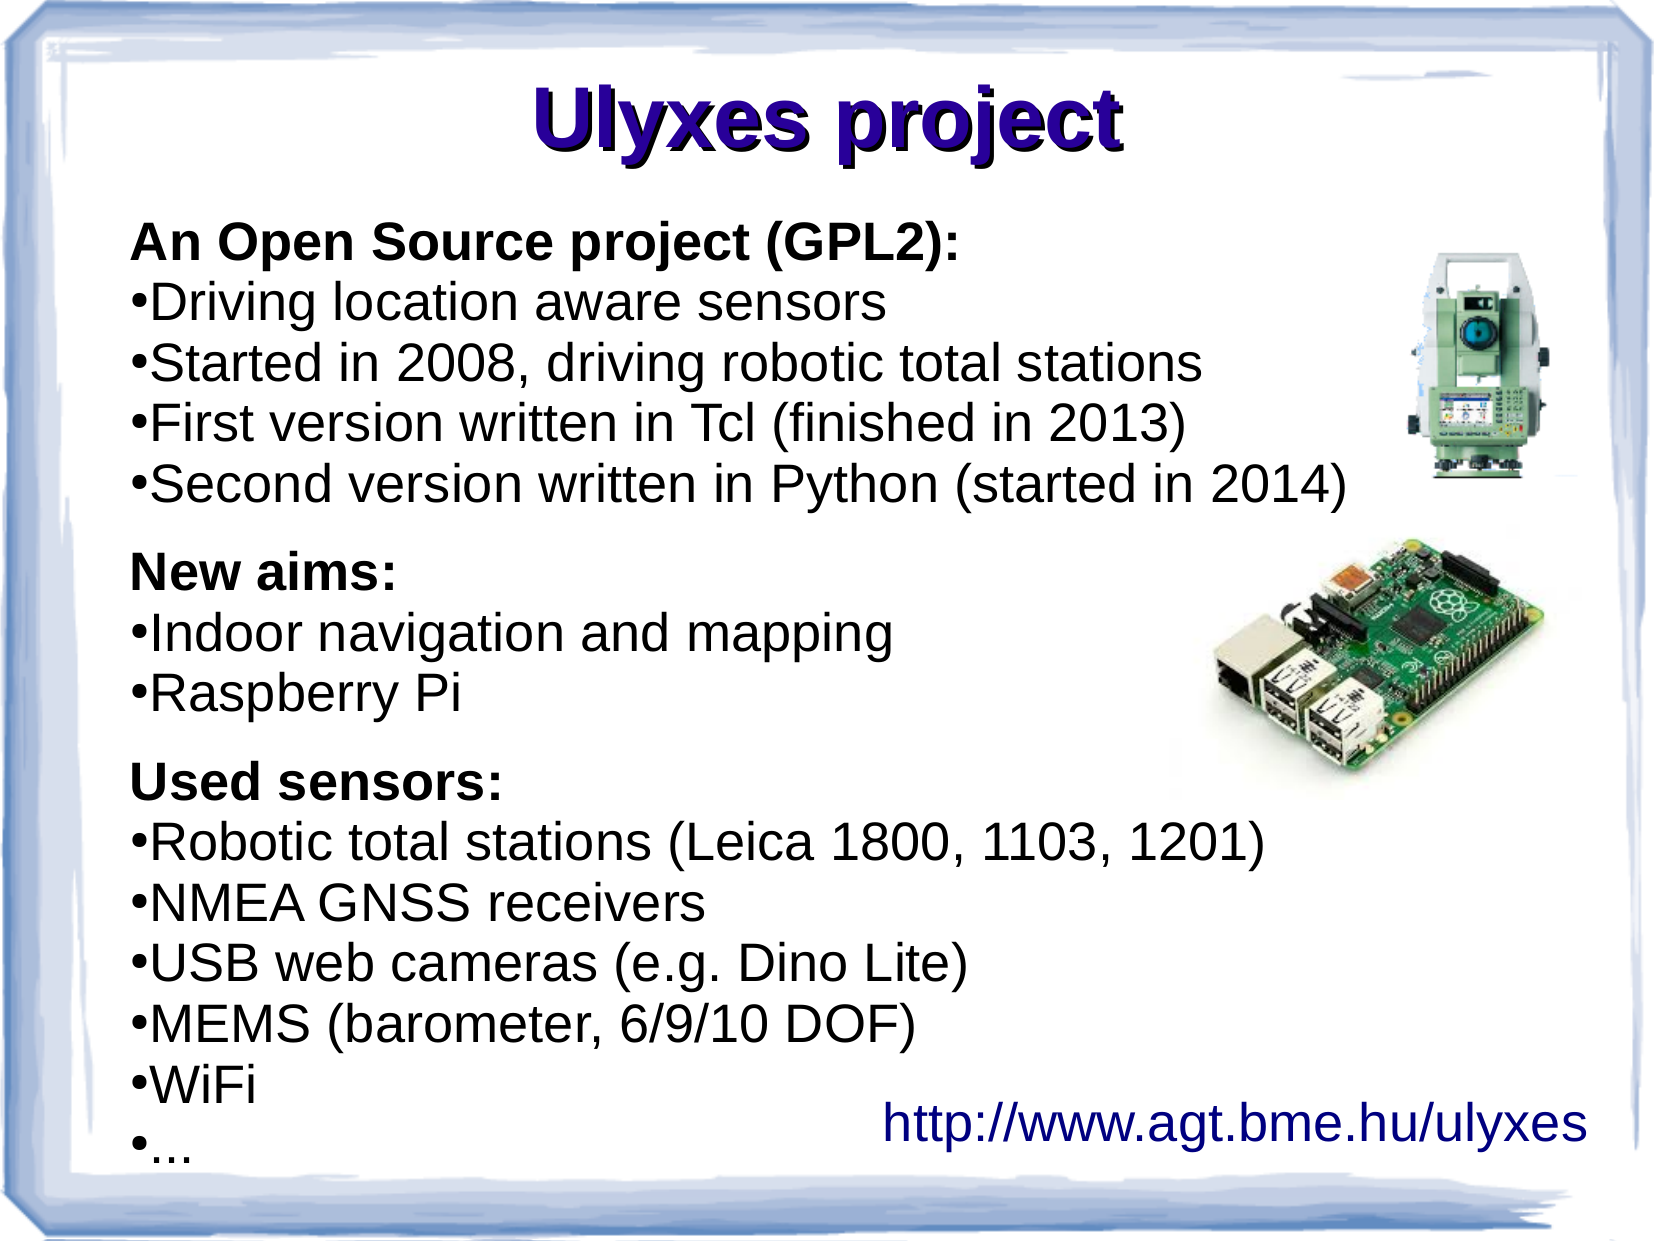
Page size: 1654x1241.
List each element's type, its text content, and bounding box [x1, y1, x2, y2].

picture [0, 0, 1654, 1241]
title Ulyxes project [82, 49, 1571, 187]
text_box http://www.agt.bme.hu/ulyxes [868, 1085, 1621, 1161]
text_box An Open Source project (GPL2): Driving location aware sensors Started in 2008, driving robotic total stations First version written in Tcl (finished in 2013) Second version written in Python (started in 2014) New aims: Indoor navigation and mapping Raspberry Pi Used sensors: Robotic total stations (Leica 1800, 1103, 1201) NMEA GNSS receivers USB web cameras (e.g. Dino Lite) MEMS (barometer, 6/9/10 DOF) WiFi ... [115, 203, 1365, 1241]
